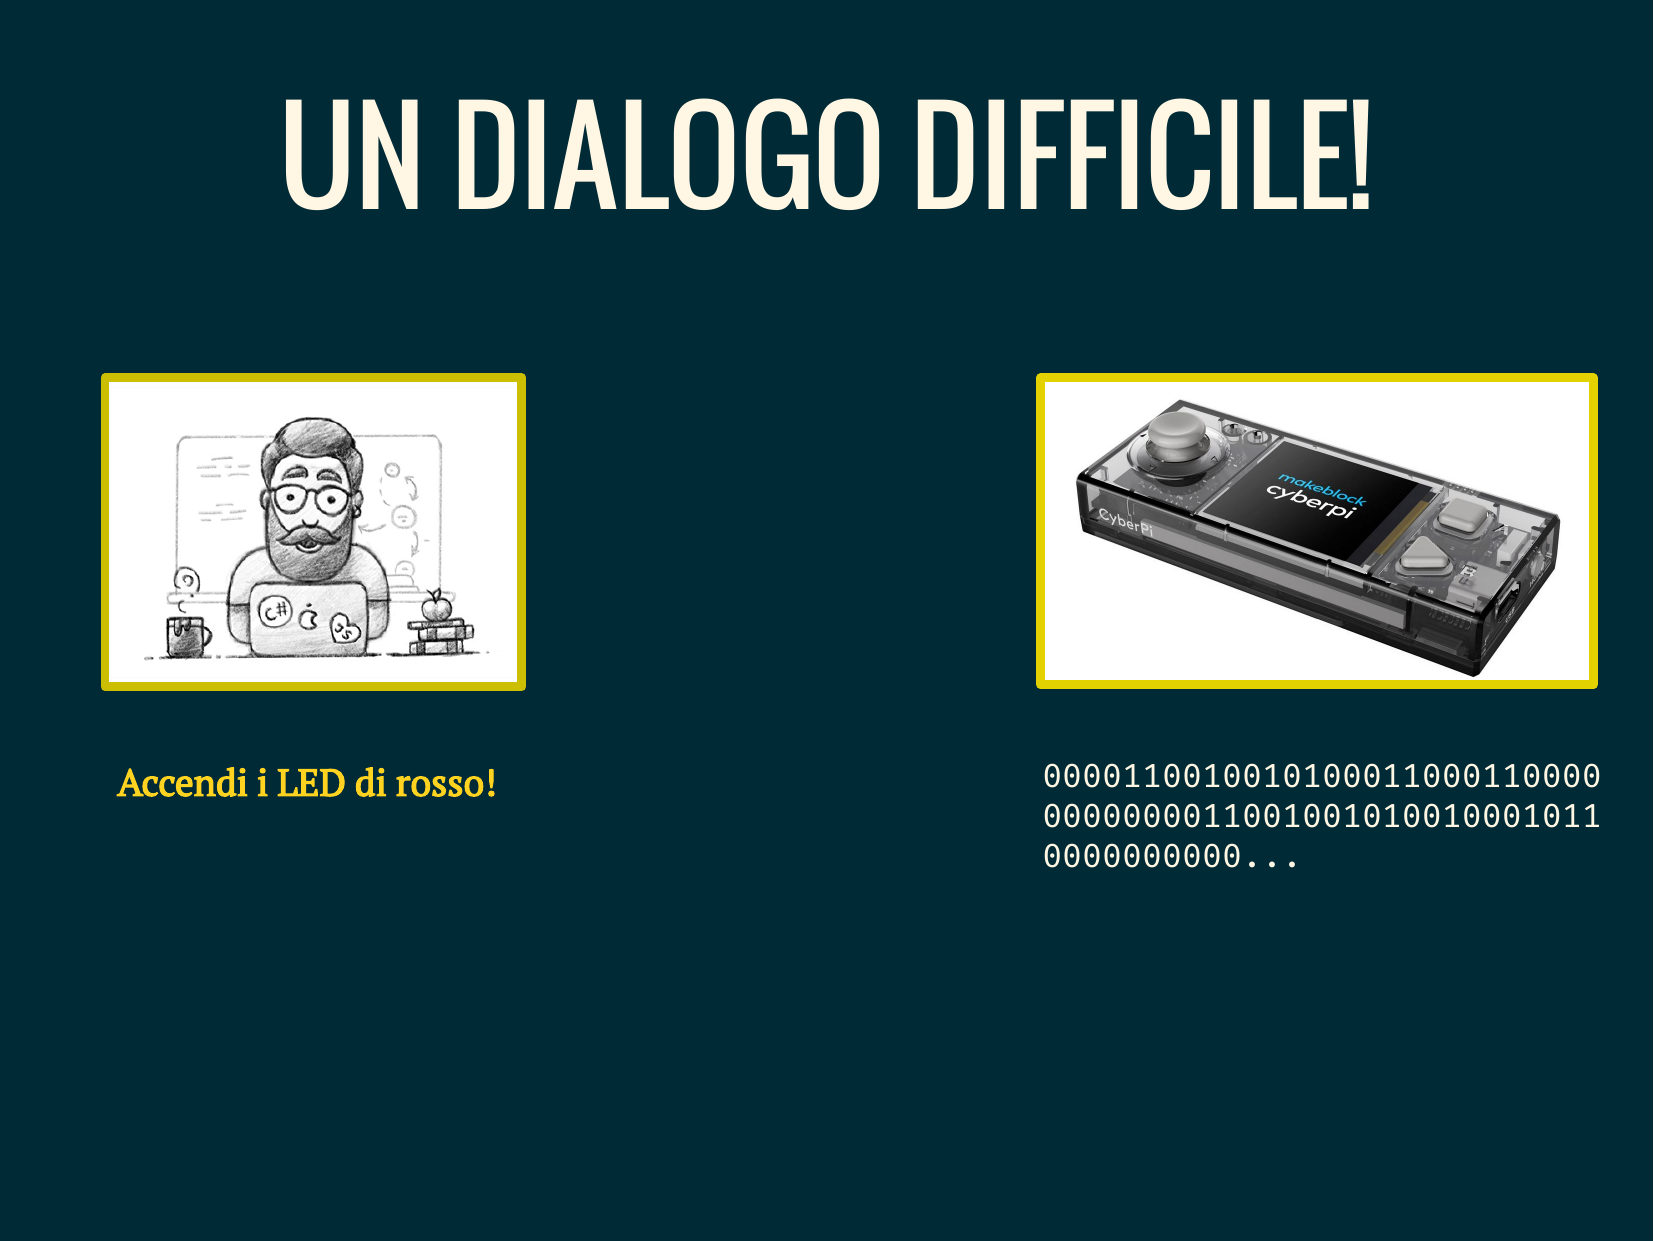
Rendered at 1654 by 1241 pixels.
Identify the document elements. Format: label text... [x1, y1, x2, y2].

picture [1045, 382, 1589, 681]
title Un dialogo difficile! [82, 49, 1571, 257]
text_box 000011001001010001100011000000000000110010010100100010110000000000... [1027, 749, 1636, 950]
text_box Accendi i LED di rosso! [94, 749, 520, 857]
picture [109, 382, 518, 683]
